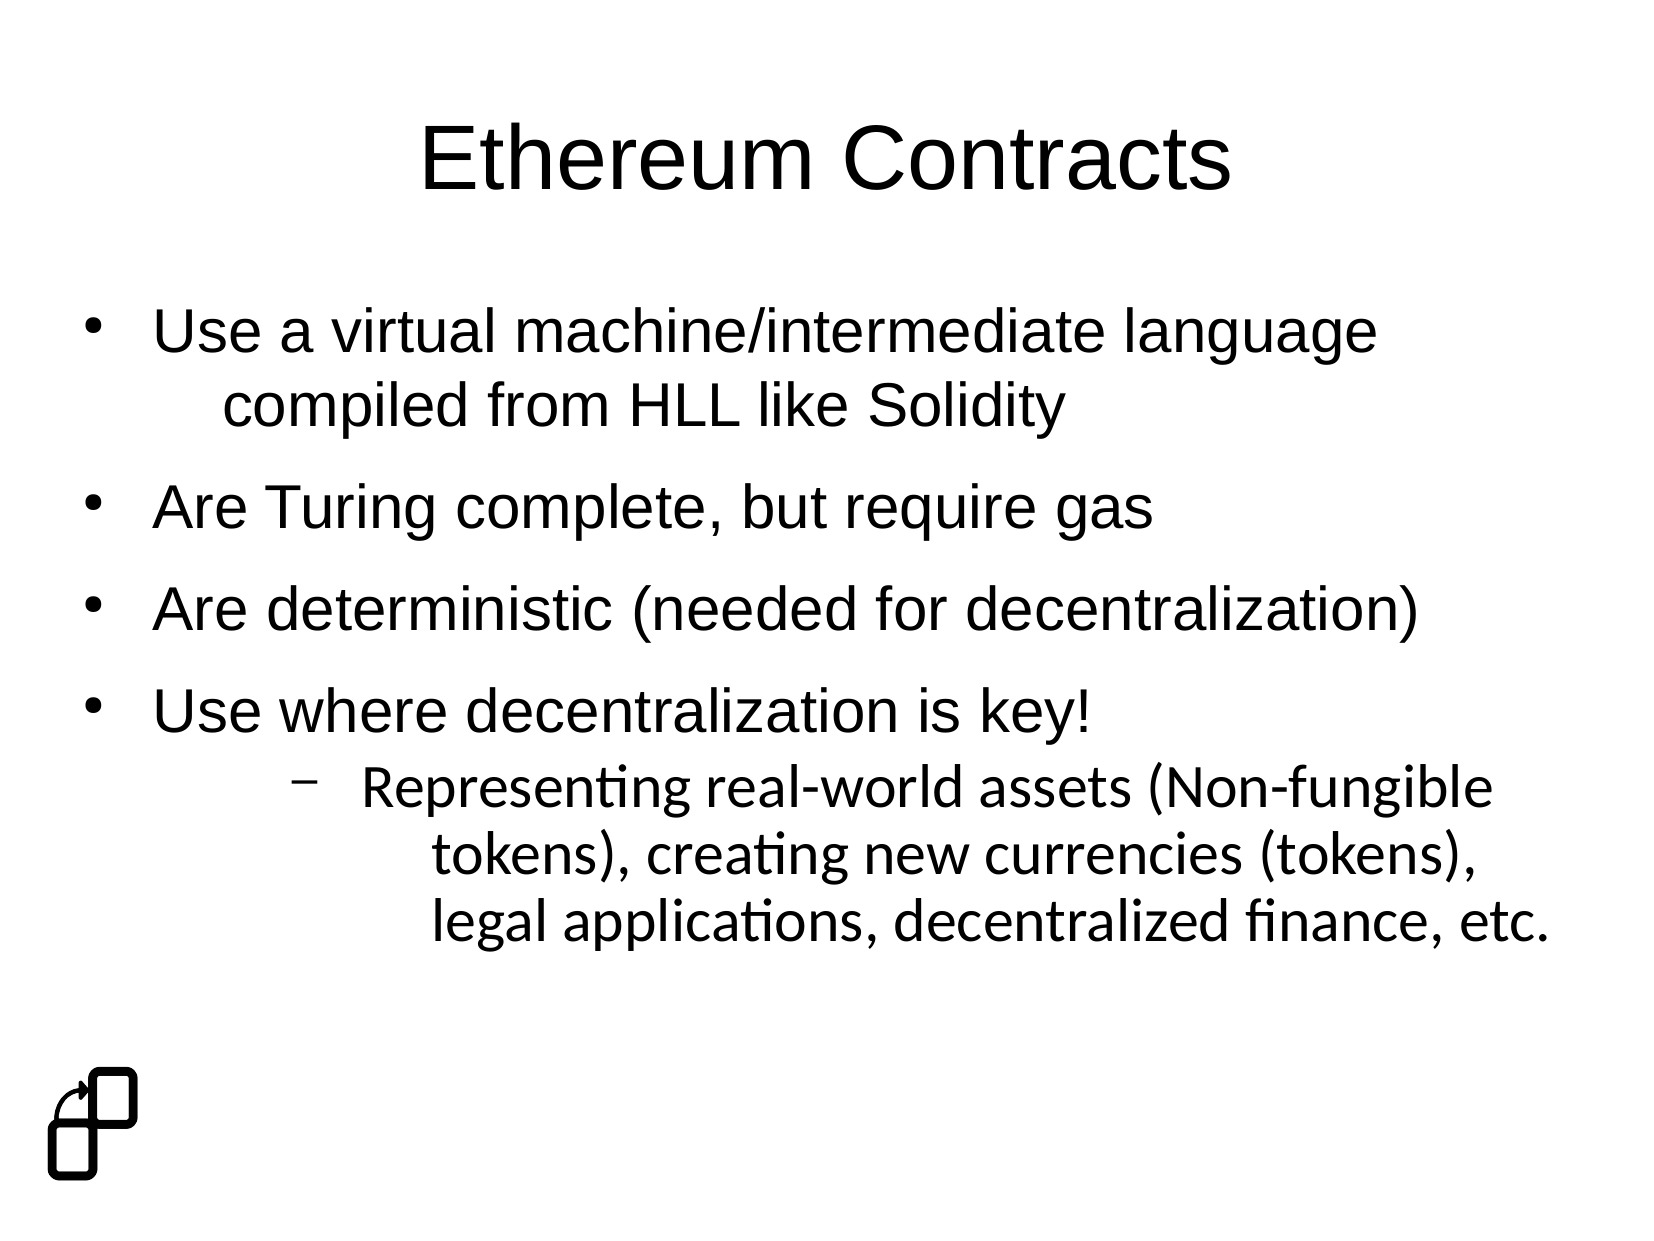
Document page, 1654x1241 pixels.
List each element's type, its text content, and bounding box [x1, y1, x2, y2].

list Use a virtual machine/intermediate language compiled from HLL like Solidity Are Turing complete, but require gas Are deterministic (needed for decentralization) Use where decentralization is key! Representing real-world assets (Non-fungible tokens), creating new currencies (tokens), legal applications, decentralized finance, etc. [82, 290, 1571, 1010]
title Ethereum Contracts [82, 97, 1571, 209]
picture [30, 1062, 153, 1186]
